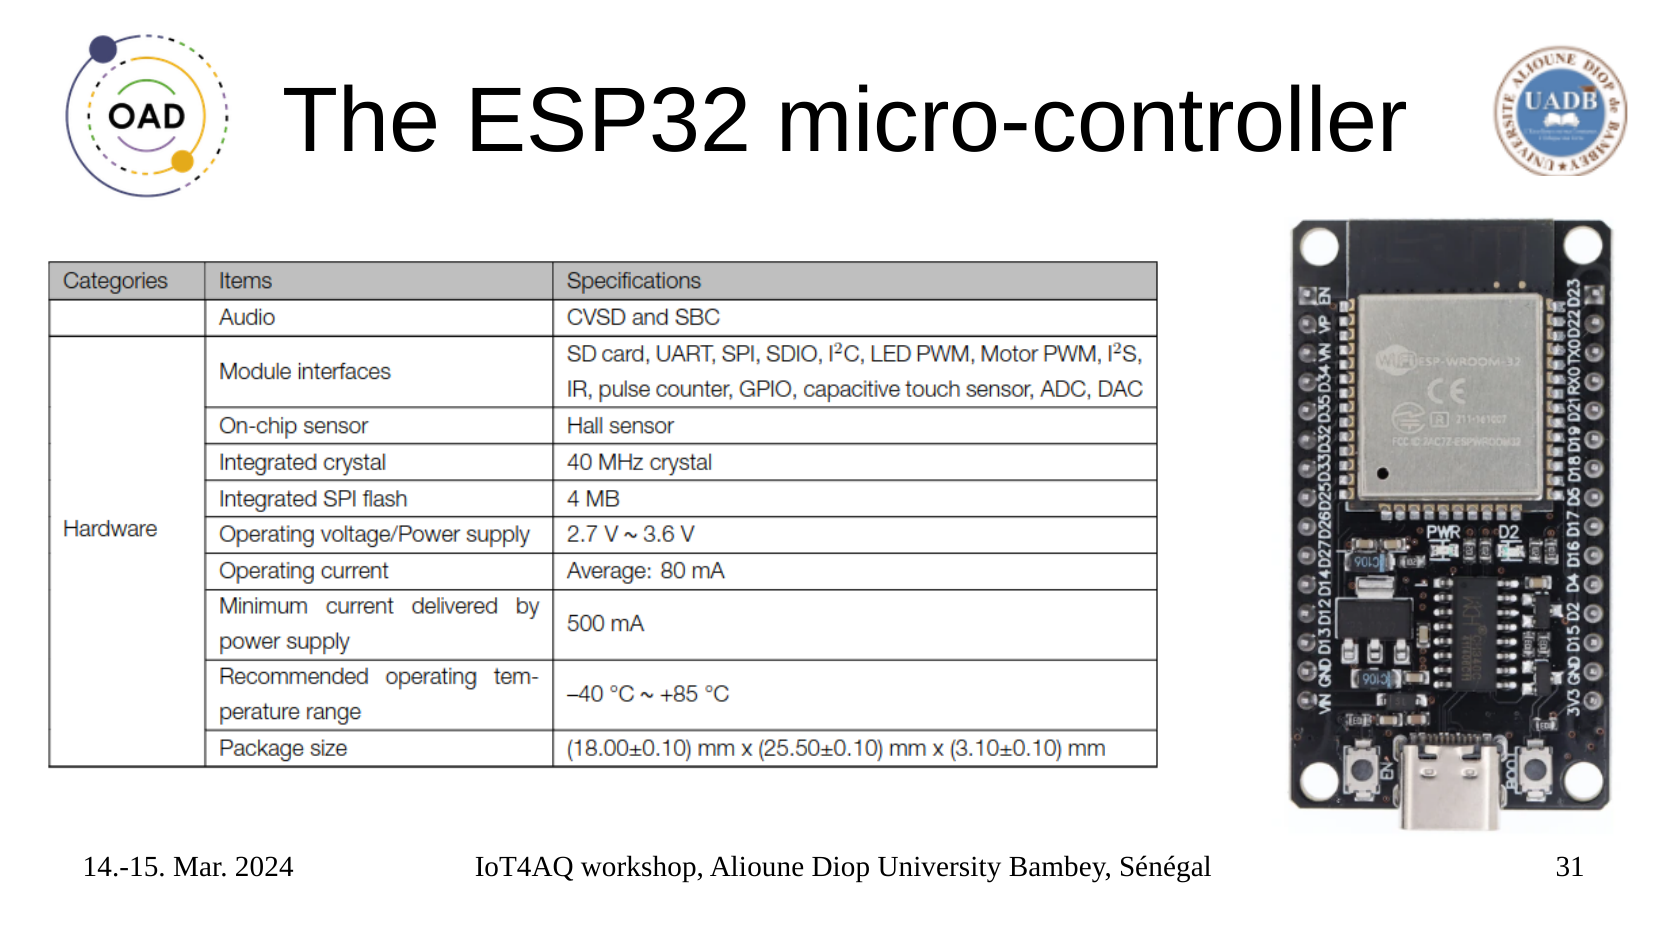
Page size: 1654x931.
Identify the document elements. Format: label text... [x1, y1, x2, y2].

picture [1248, 37, 1641, 848]
picture [39, 237, 1189, 779]
title The ESP32 micro-controller [262, 37, 1430, 193]
picture [25, 20, 263, 218]
